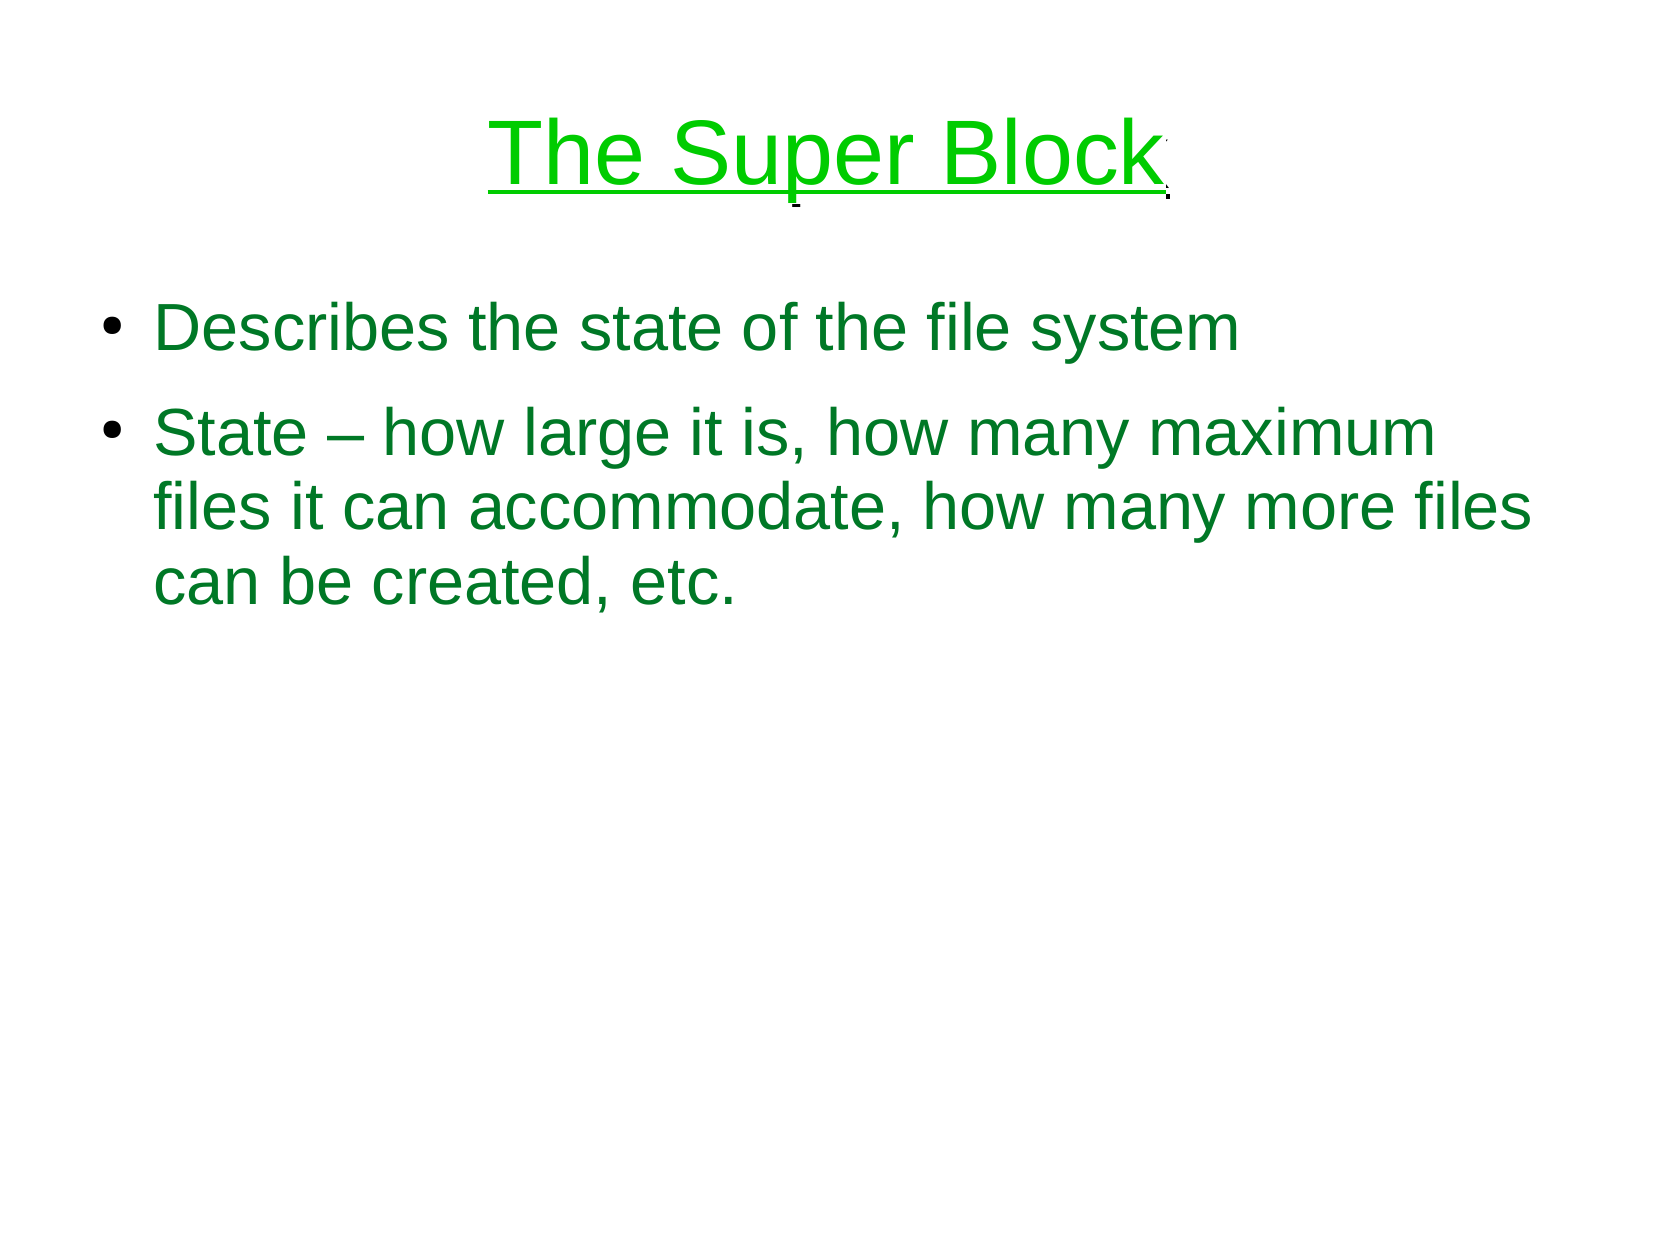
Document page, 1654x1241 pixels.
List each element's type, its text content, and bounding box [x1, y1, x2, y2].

list Describes the state of the file system State – how large it is, how many maximum files it can accommodate, how many more files can be created, etc. [82, 290, 1571, 1010]
title The Super Block [82, 49, 1571, 257]
